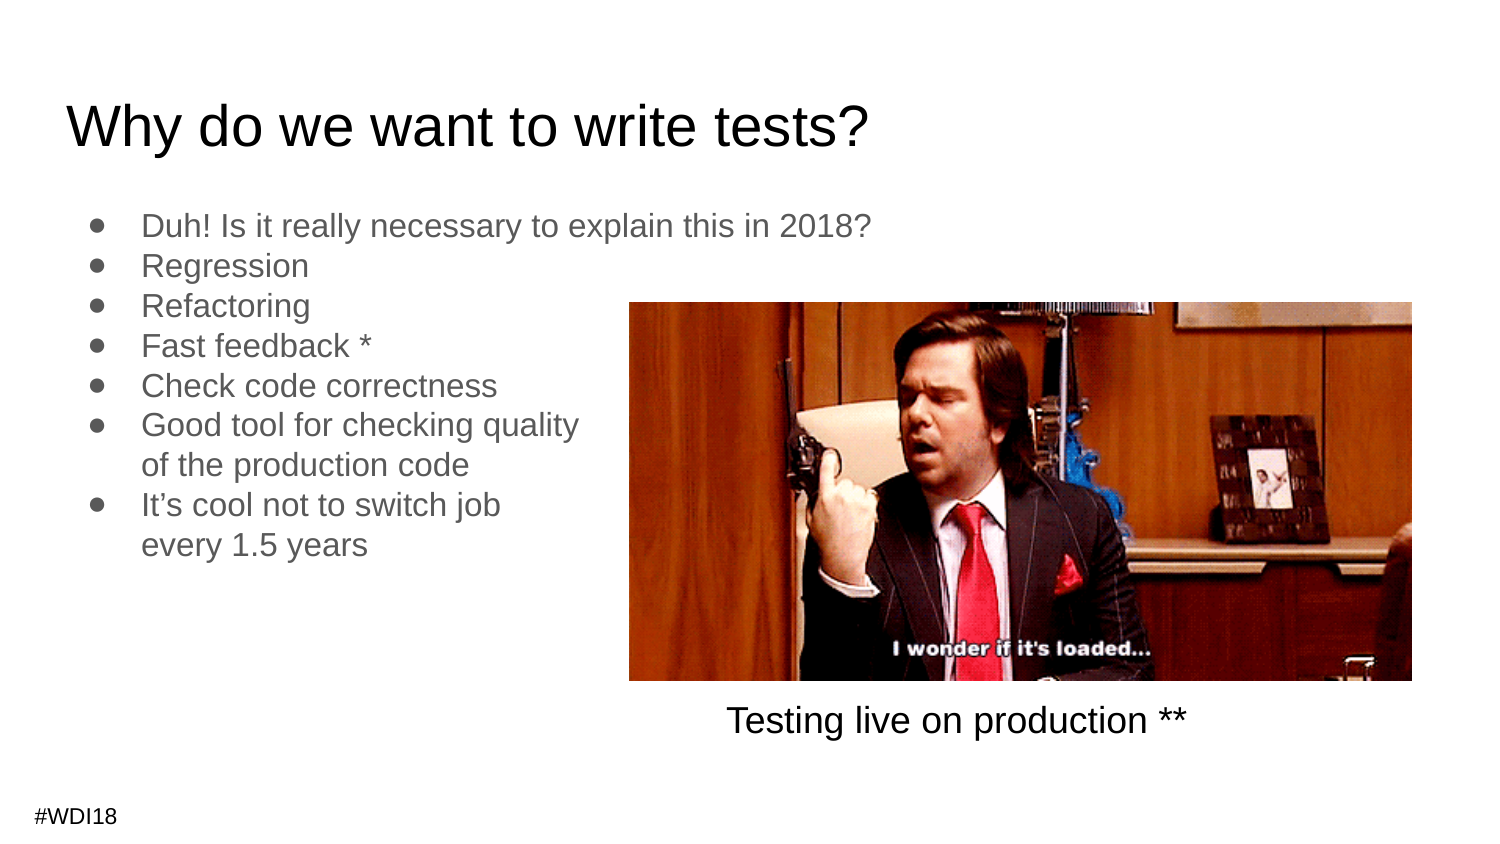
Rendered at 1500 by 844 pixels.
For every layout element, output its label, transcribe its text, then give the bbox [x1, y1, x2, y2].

title Why do we want to write tests? [51, 72, 1449, 167]
picture [629, 302, 1412, 681]
text_box #WDI18 [0, 786, 247, 844]
list Duh! Is it really necessary to explain this in 2018? Regression Refactoring Fast feedback * Check code correctness Good tool for checking quality of the production code It’s cool not to switch job every 1.5 years [51, 189, 1449, 750]
text_box Testing live on production ** [711, 681, 1237, 826]
